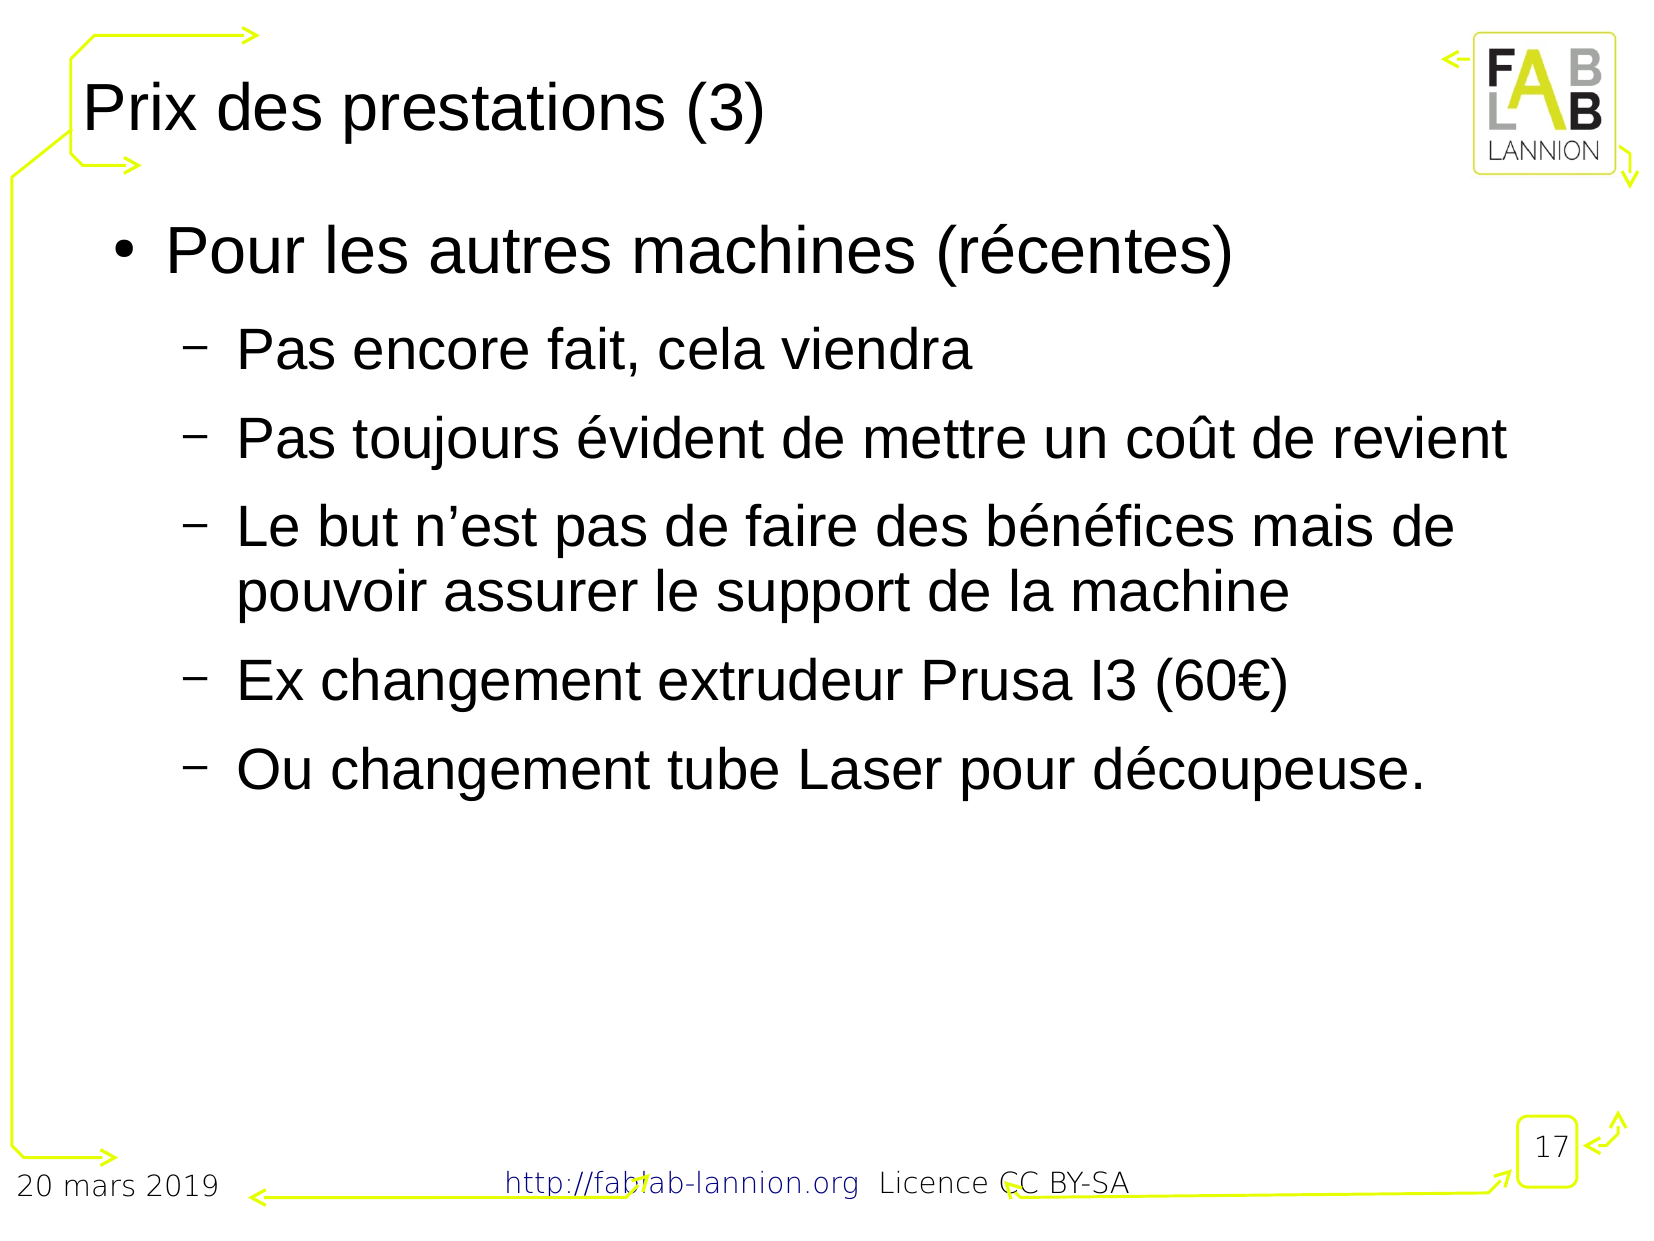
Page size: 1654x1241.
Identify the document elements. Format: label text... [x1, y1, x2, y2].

picture [1470, 29, 1619, 178]
list Pour les autres machines (récentes) Pas encore fait, cela viendra Pas toujours évident de mettre un coût de revient Le but n’est pas de faire des bénéfices mais de pouvoir assurer le support de la machine Ex changement extrudeur Prusa I3 (60€) Ou changement tube Laser pour découpeuse. [94, 212, 1583, 1151]
title Prix des prestations (3) [82, 49, 1441, 166]
